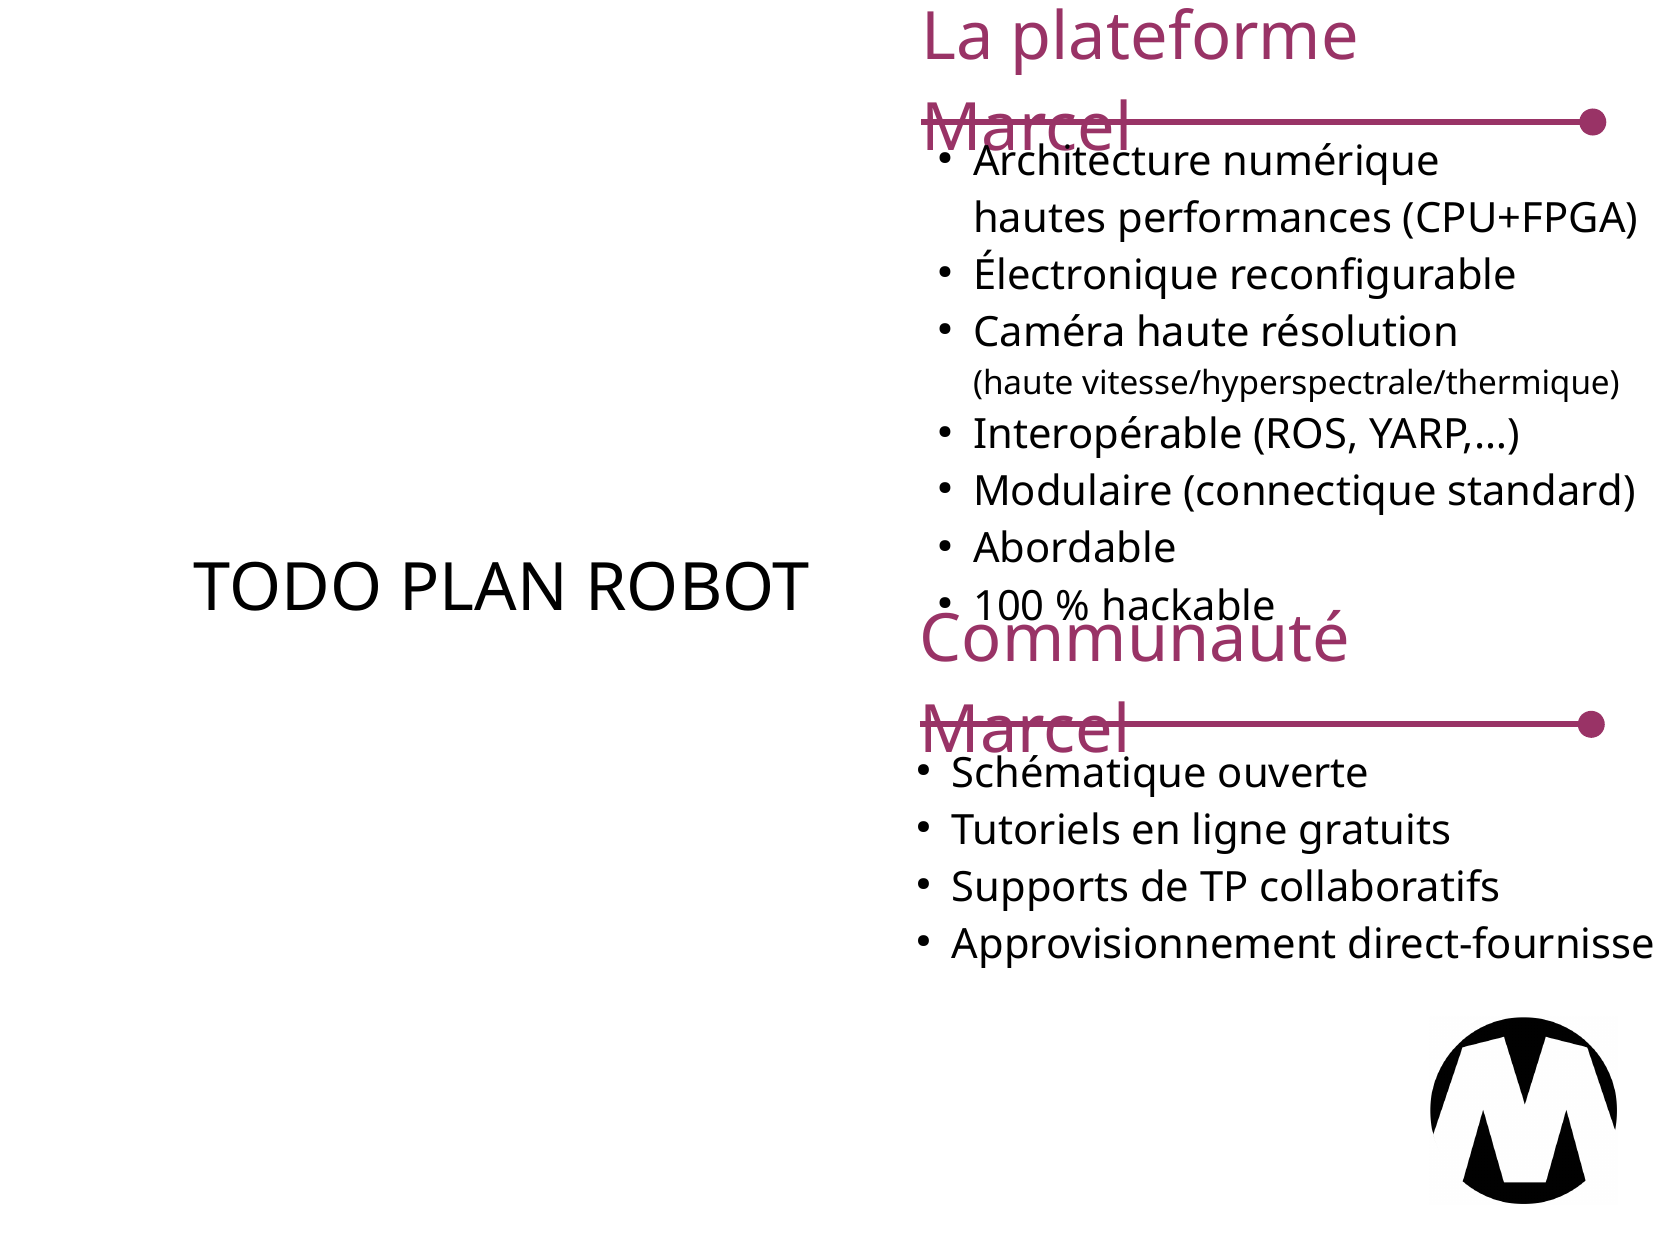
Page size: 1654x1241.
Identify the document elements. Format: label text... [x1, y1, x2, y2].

text_box Schématique ouverte Tutoriels en ligne gratuits Supports de TP collaboratifs Approvisionnement direct-fournisseur [901, 735, 1642, 1022]
picture [1429, 1022, 1618, 1205]
title TODO PLAN ROBOT [35, 165, 925, 1004]
title Communauté Marcel [919, 637, 1570, 721]
title La plateforme Marcel [921, 35, 1571, 119]
text_box Architecture numérique hautes performances (CPU+FPGA) Électronique reconfigurable Caméra haute résolution (haute vitesse/hyperspectrale/thermique) Interopérable (ROS, YARP,…) Modulaire (connectique standard) Abordable 100 % hackable [922, 123, 1590, 671]
